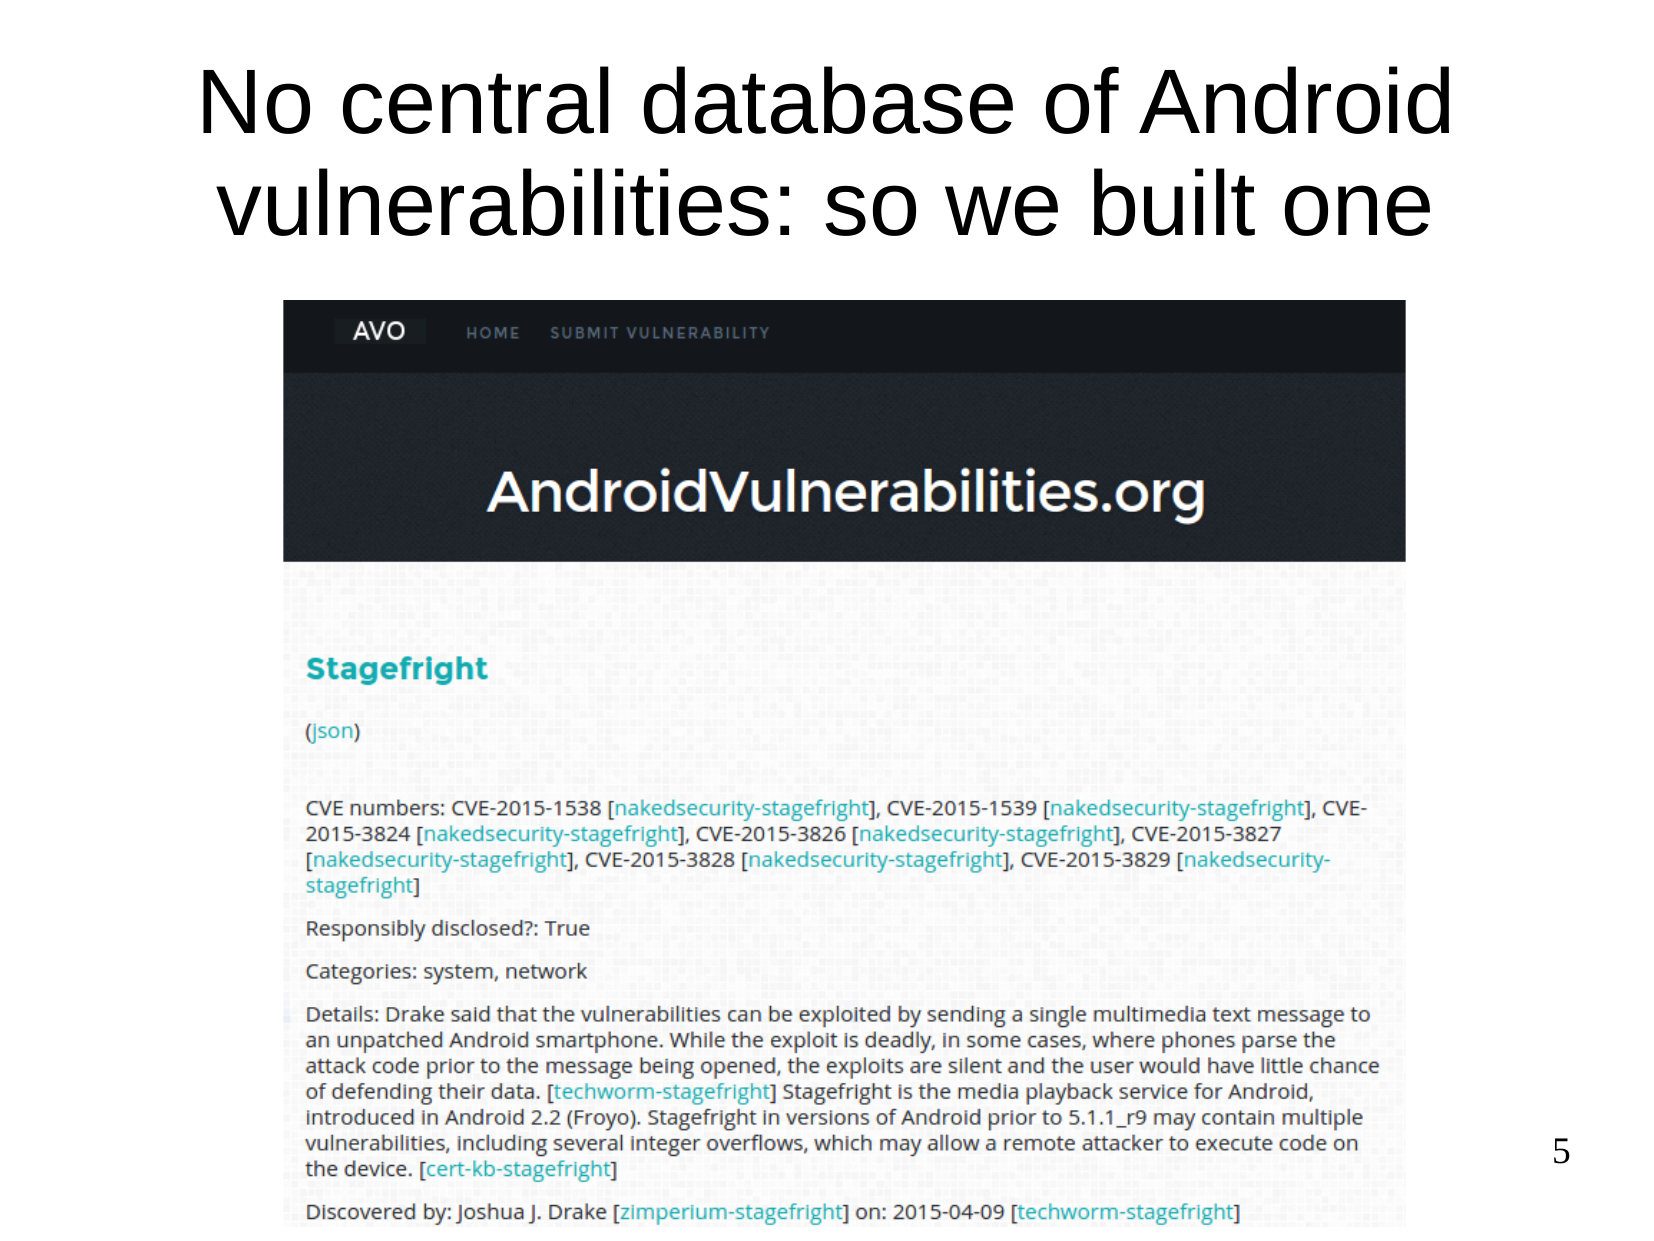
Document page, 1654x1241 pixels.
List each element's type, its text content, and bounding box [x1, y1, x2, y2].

title No central database of Android vulnerabilities: so we built one [82, 49, 1571, 257]
picture [283, 300, 1406, 1227]
